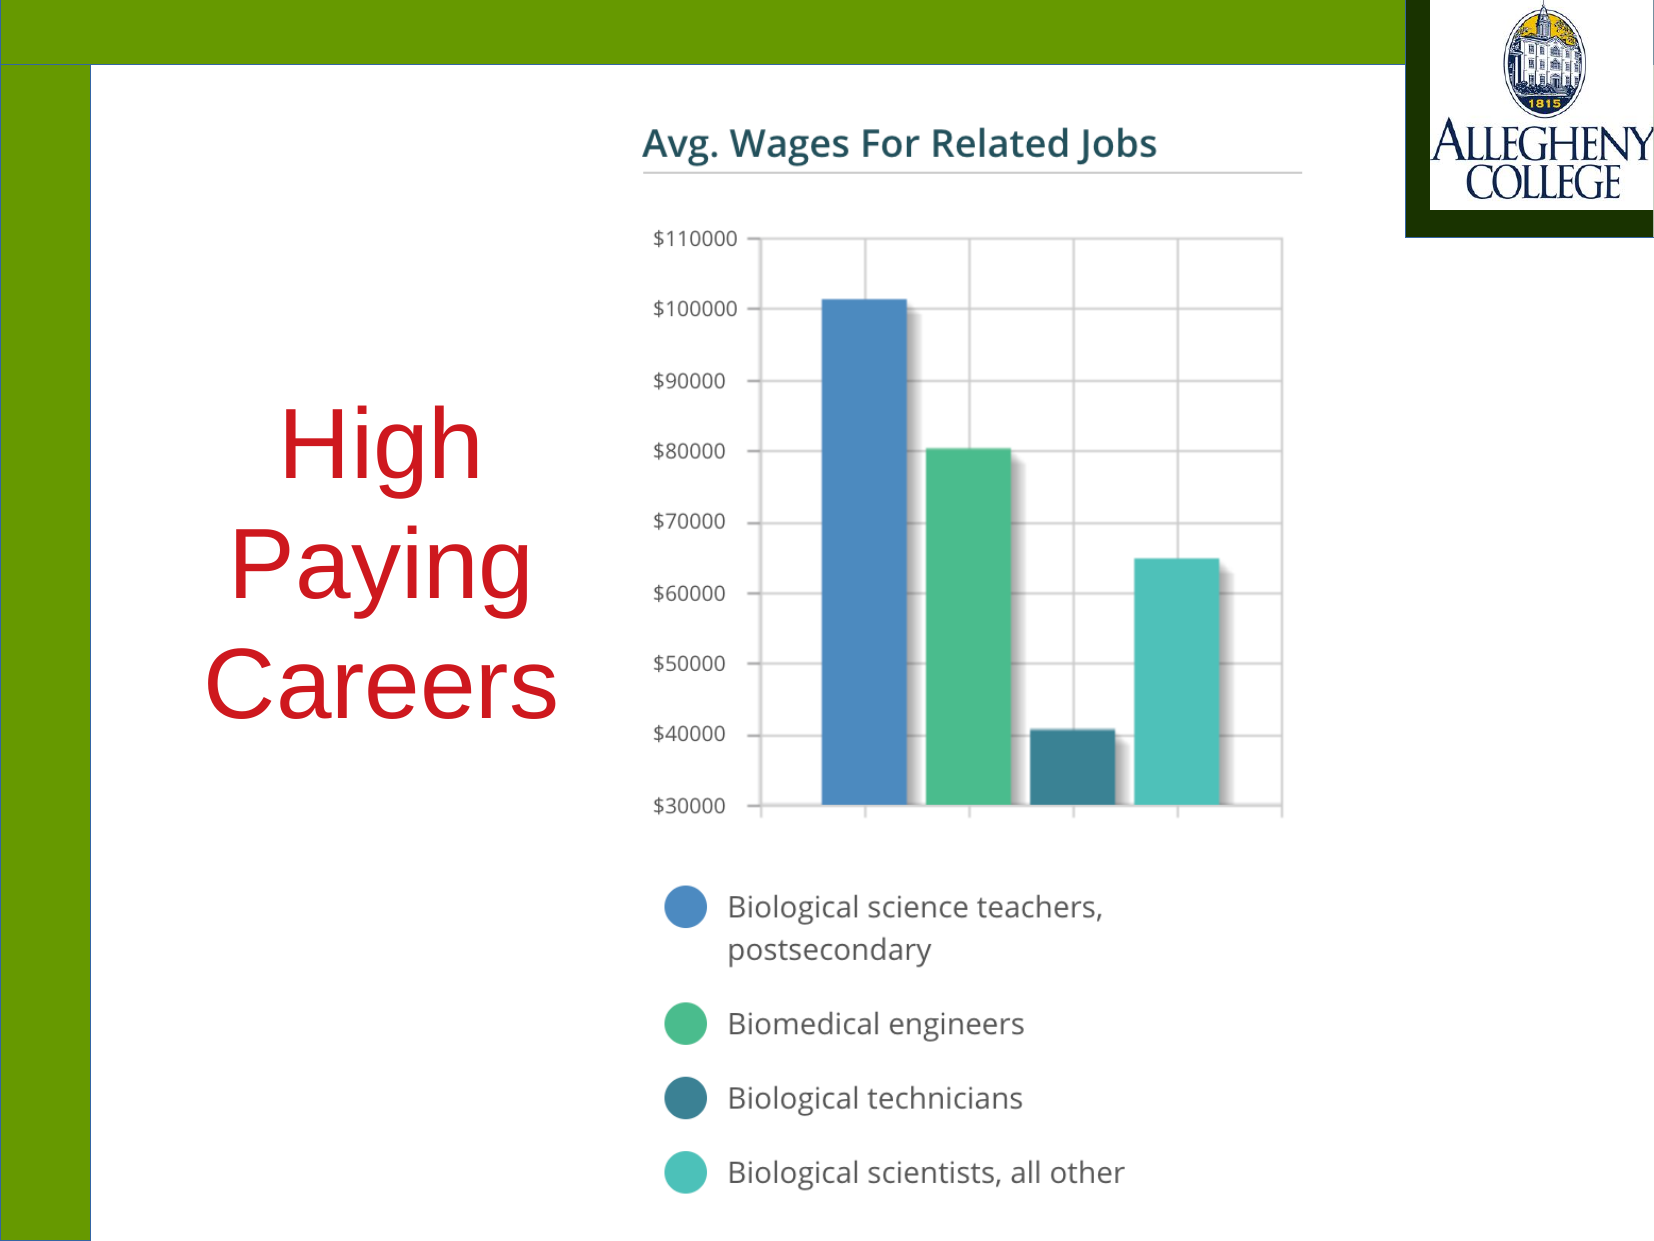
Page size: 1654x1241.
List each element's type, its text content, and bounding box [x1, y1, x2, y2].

text_box High Paying Careers [144, 294, 619, 823]
picture [1430, 0, 1654, 210]
picture [622, 108, 1383, 1217]
text_box [0, 0, 1654, 1241]
